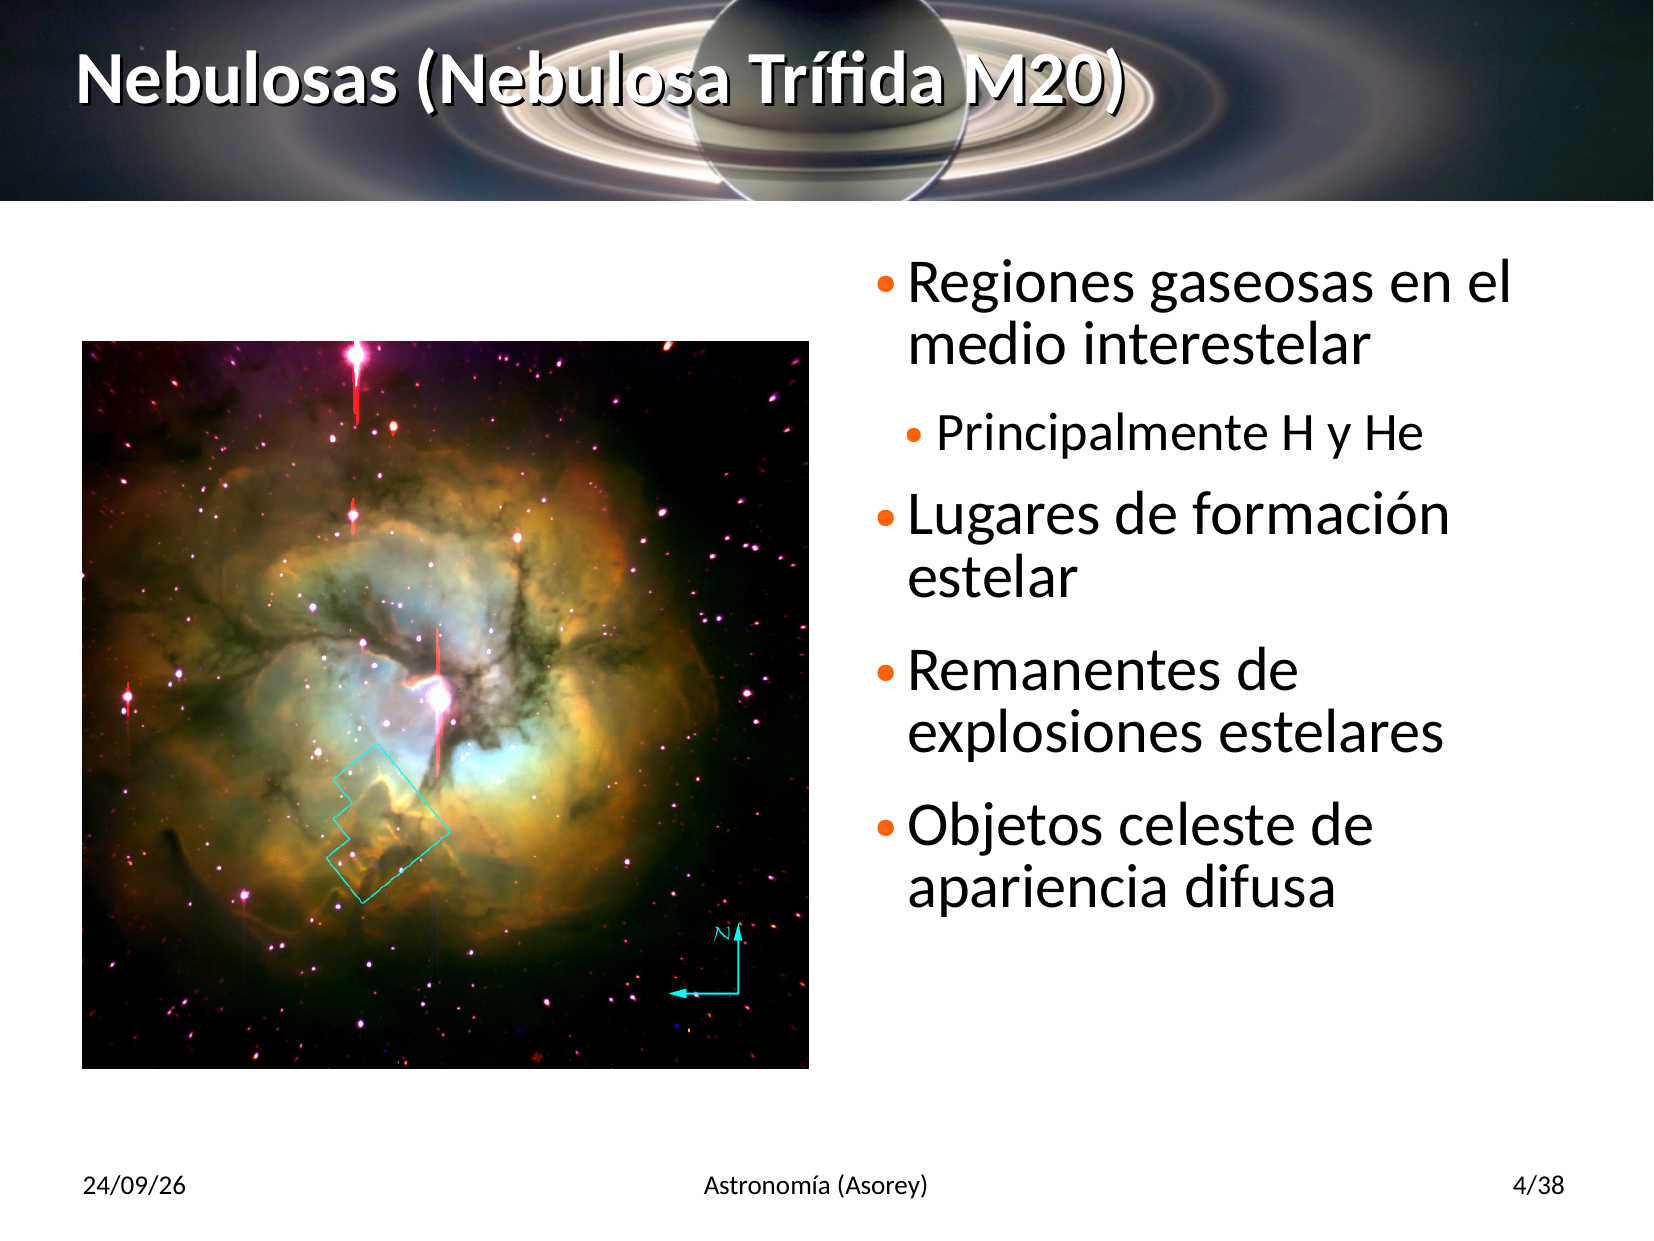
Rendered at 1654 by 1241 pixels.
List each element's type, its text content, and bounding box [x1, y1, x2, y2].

picture [82, 341, 809, 1069]
list Regiones gaseosas en el medio interestelar Principalmente H y He Lugares de formación estelar Remanentes de explosiones estelares Objetos celeste de apariencia difusa [845, 255, 1572, 1156]
title Nebulosas (Nebulosa Trífida M20) [75, 19, 1564, 151]
picture [0, 0, 1654, 201]
